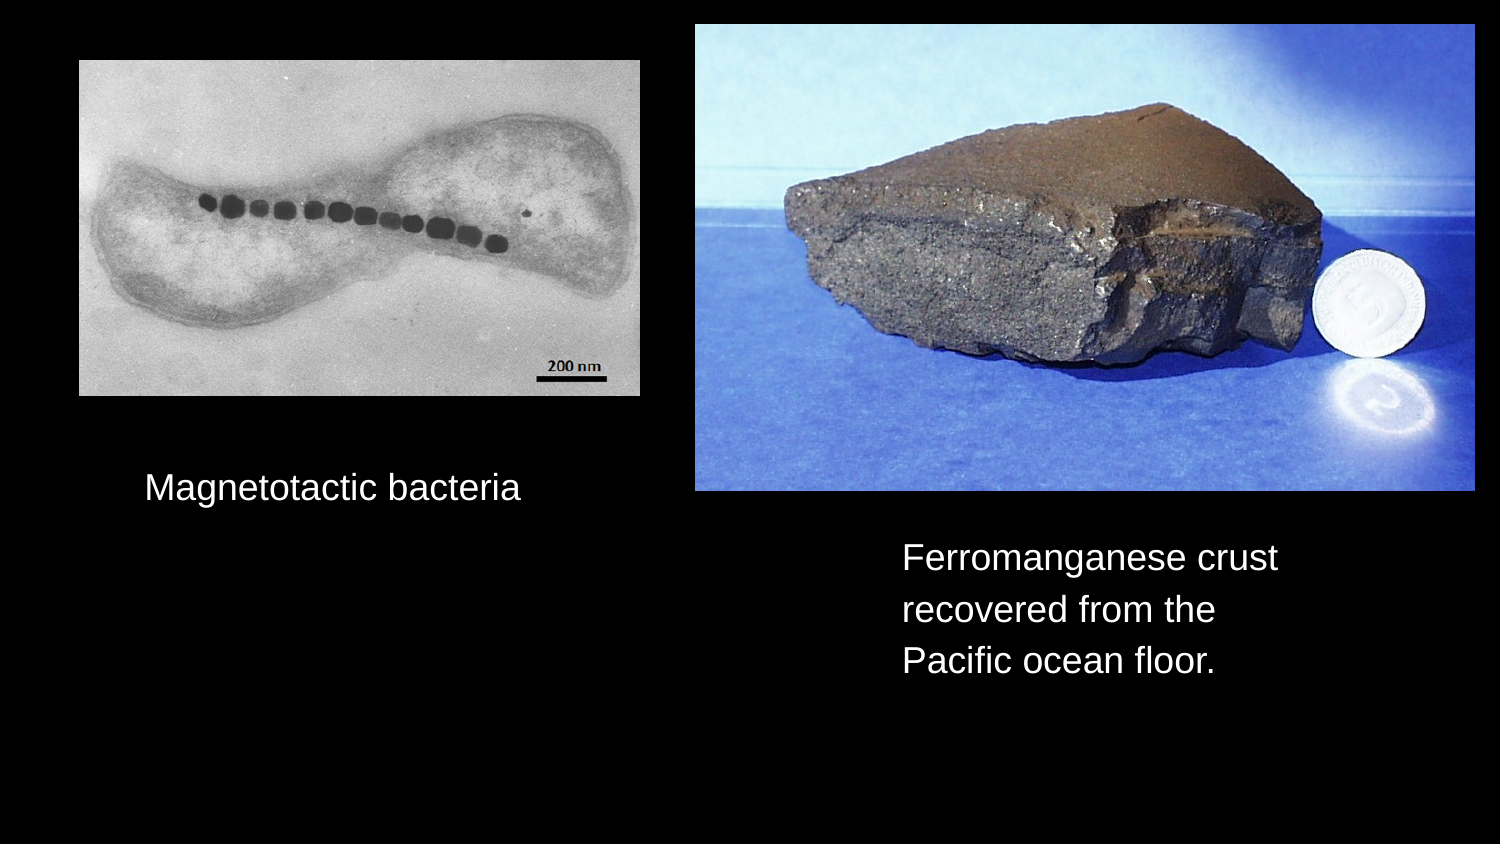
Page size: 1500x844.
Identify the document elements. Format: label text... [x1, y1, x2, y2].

picture [79, 60, 640, 396]
picture [695, 24, 1475, 491]
list Ferromanganese crust recovered from the Pacific ocean floor. [886, 511, 1348, 747]
list Magnetotactic bacteria [129, 440, 590, 676]
